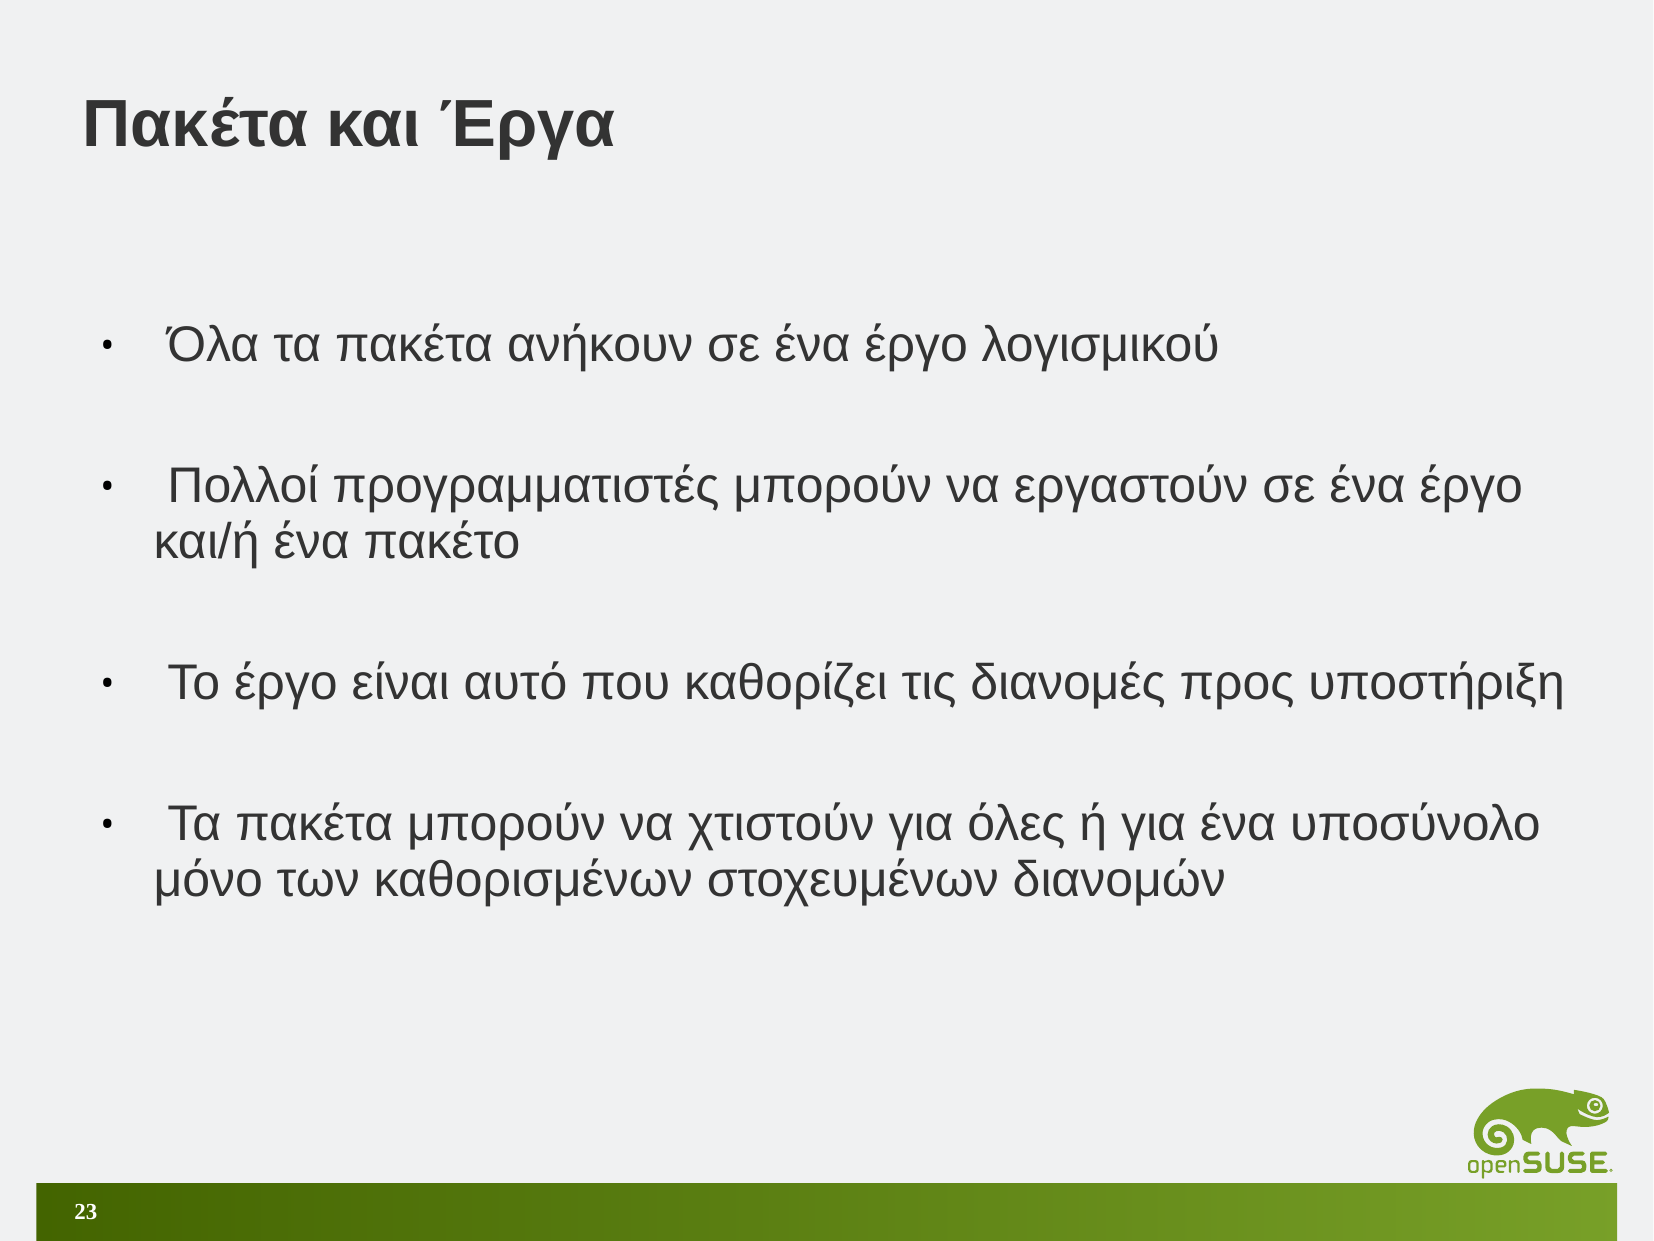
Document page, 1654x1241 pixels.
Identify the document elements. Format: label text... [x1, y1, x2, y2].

title Πακέτα και Έργα [82, 49, 1571, 198]
list Όλα τα πακέτα ανήκουν σε ένα έργο λογισμικού Πολλοί προγραμματιστές μπορούν να εργαστούν σε ένα έργο και/ή ένα πακέτο Το έργο είναι αυτό που καθορίζει τις διανομές προς υποστήριξη Τα πακέτα μπορούν να χτιστούν για όλες ή για ένα υποσύνολο μόνο των καθορισμένων στοχευμένων διανομών [82, 231, 1571, 1050]
picture [0, 0, 1654, 1241]
